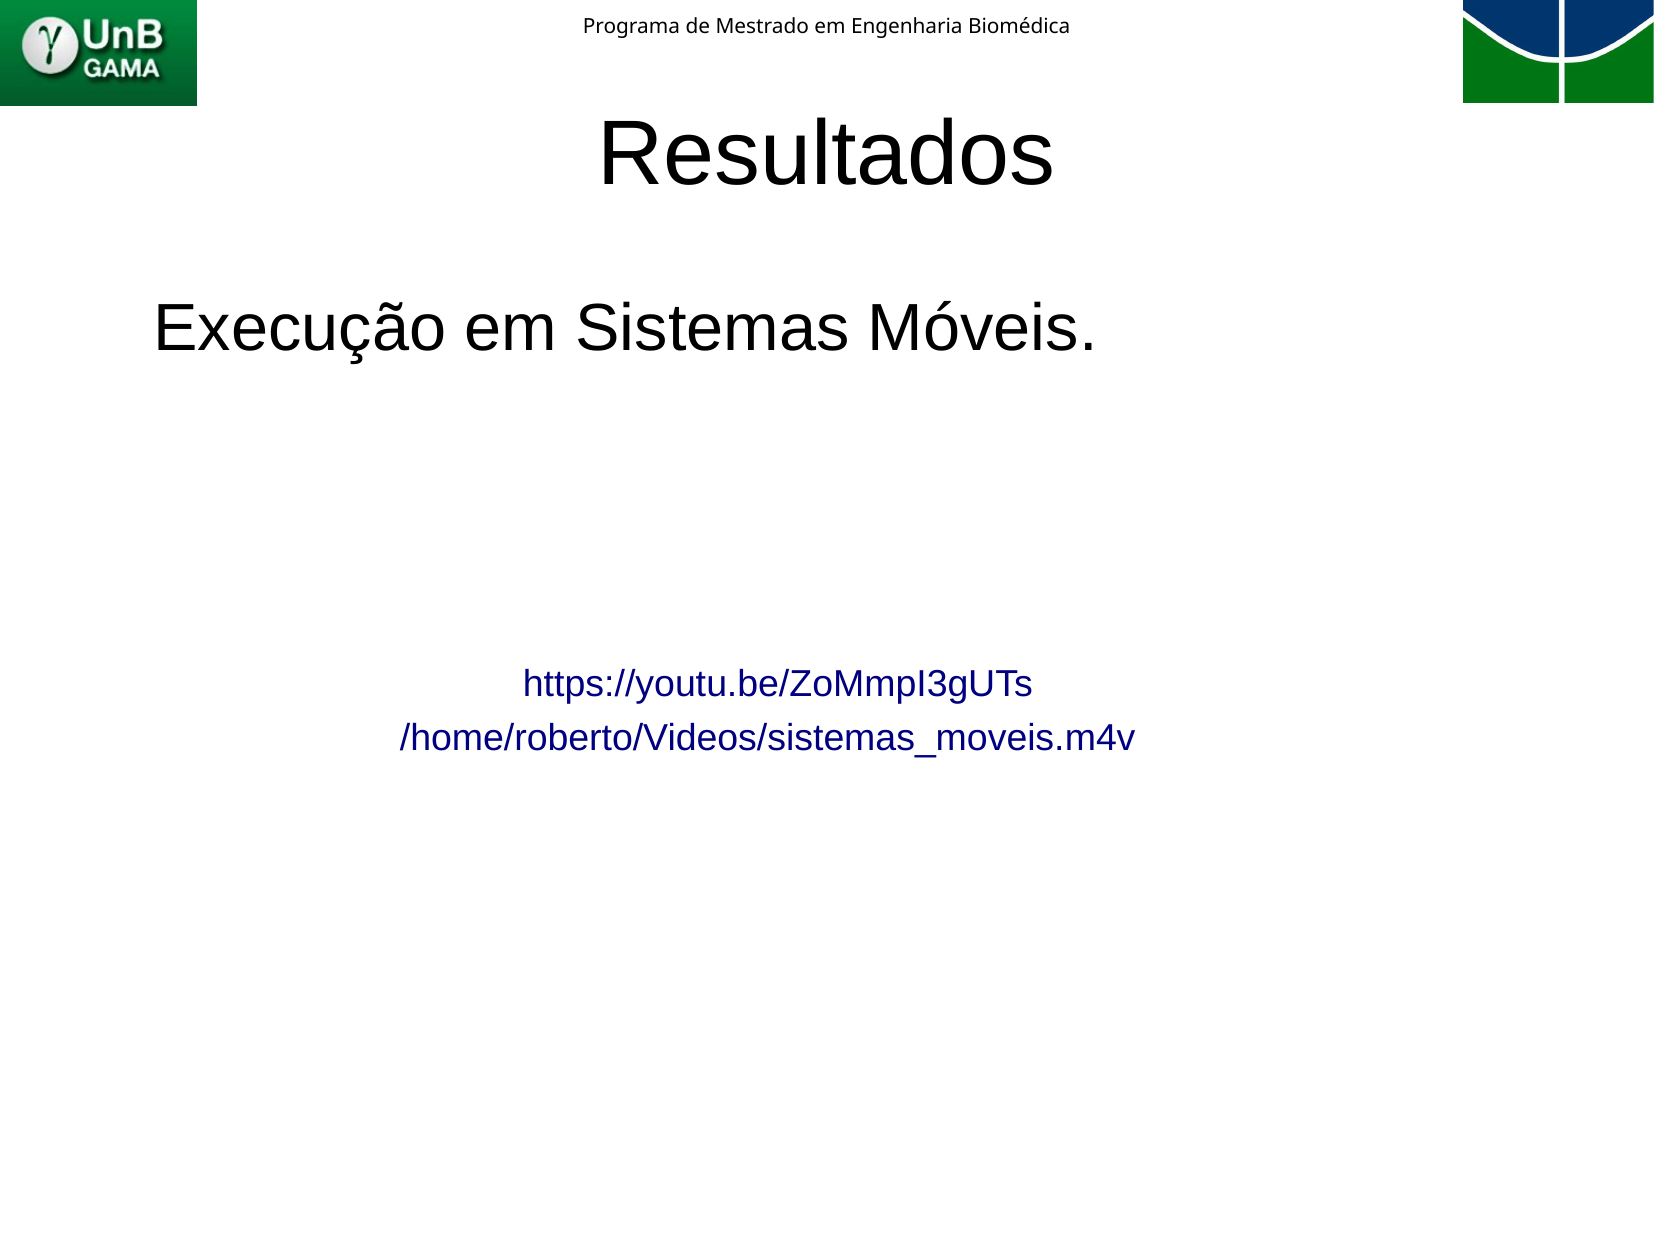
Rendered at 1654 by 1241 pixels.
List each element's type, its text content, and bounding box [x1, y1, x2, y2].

text_box https://youtu.be/ZoMmpI3gUTs [508, 654, 1149, 709]
picture [0, 0, 197, 106]
list Execução em Sistemas Móveis. [82, 290, 1571, 1010]
picture [1463, 0, 1654, 103]
text_box /home/roberto/Videos/sistemas_moveis.m4v [385, 709, 1278, 780]
title Resultados [82, 49, 1571, 257]
